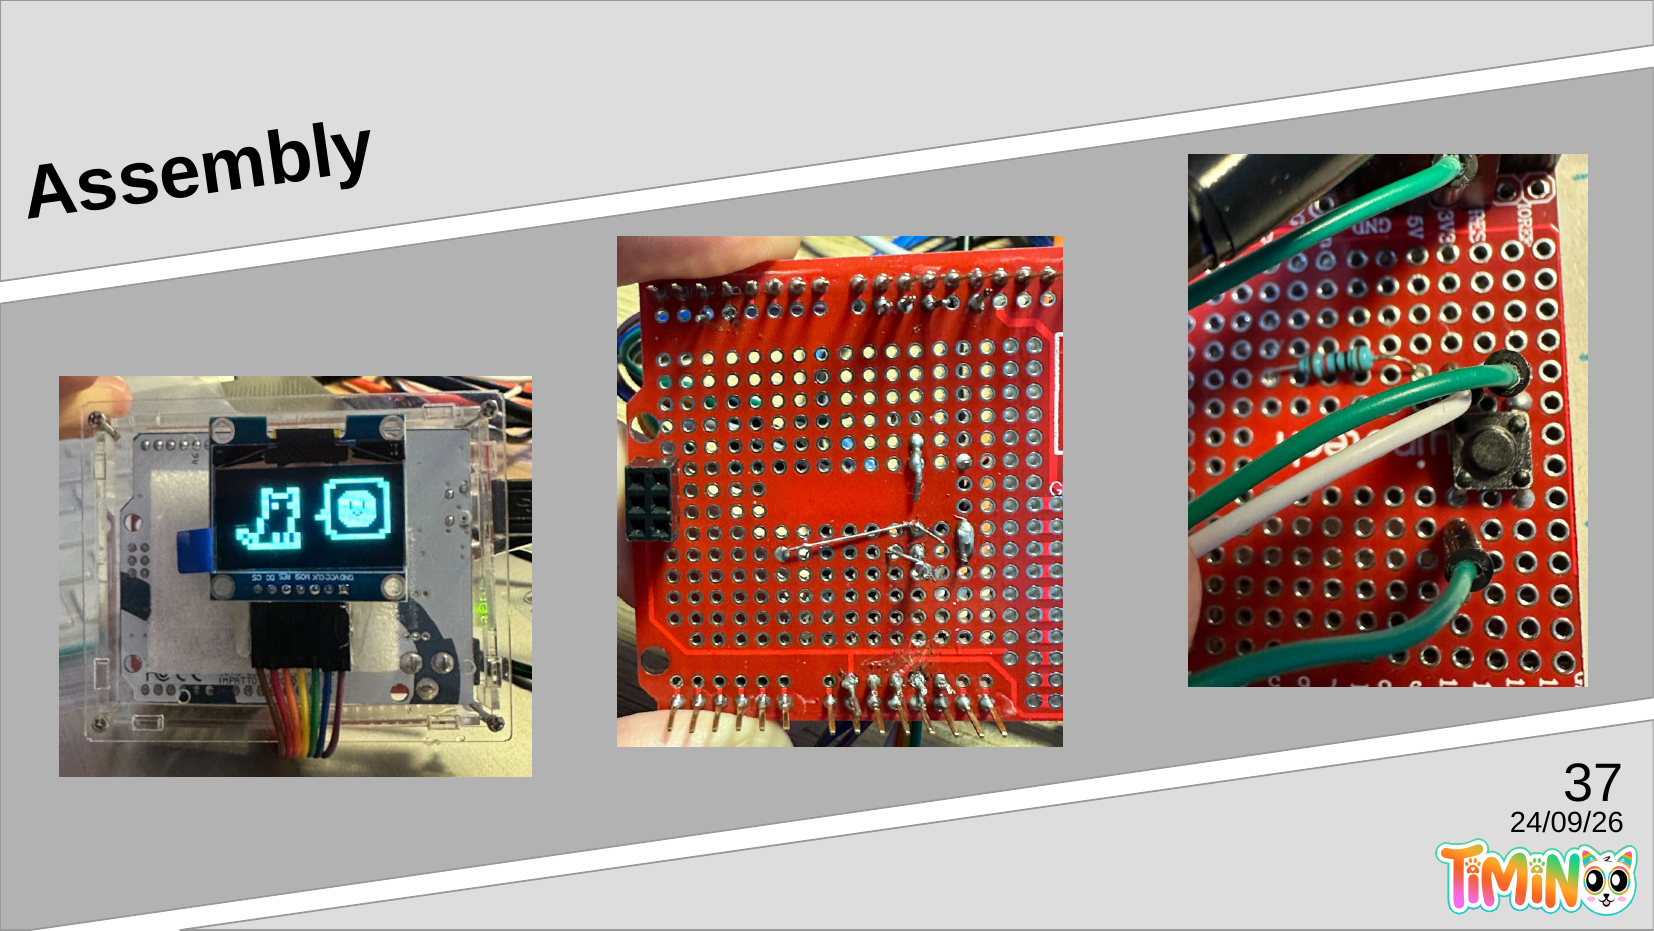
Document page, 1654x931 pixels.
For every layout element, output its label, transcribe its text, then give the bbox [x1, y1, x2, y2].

title Assembly [11, 0, 1496, 272]
picture [617, 236, 1063, 747]
picture [1435, 838, 1638, 916]
picture [59, 376, 532, 777]
picture [1188, 154, 1588, 687]
